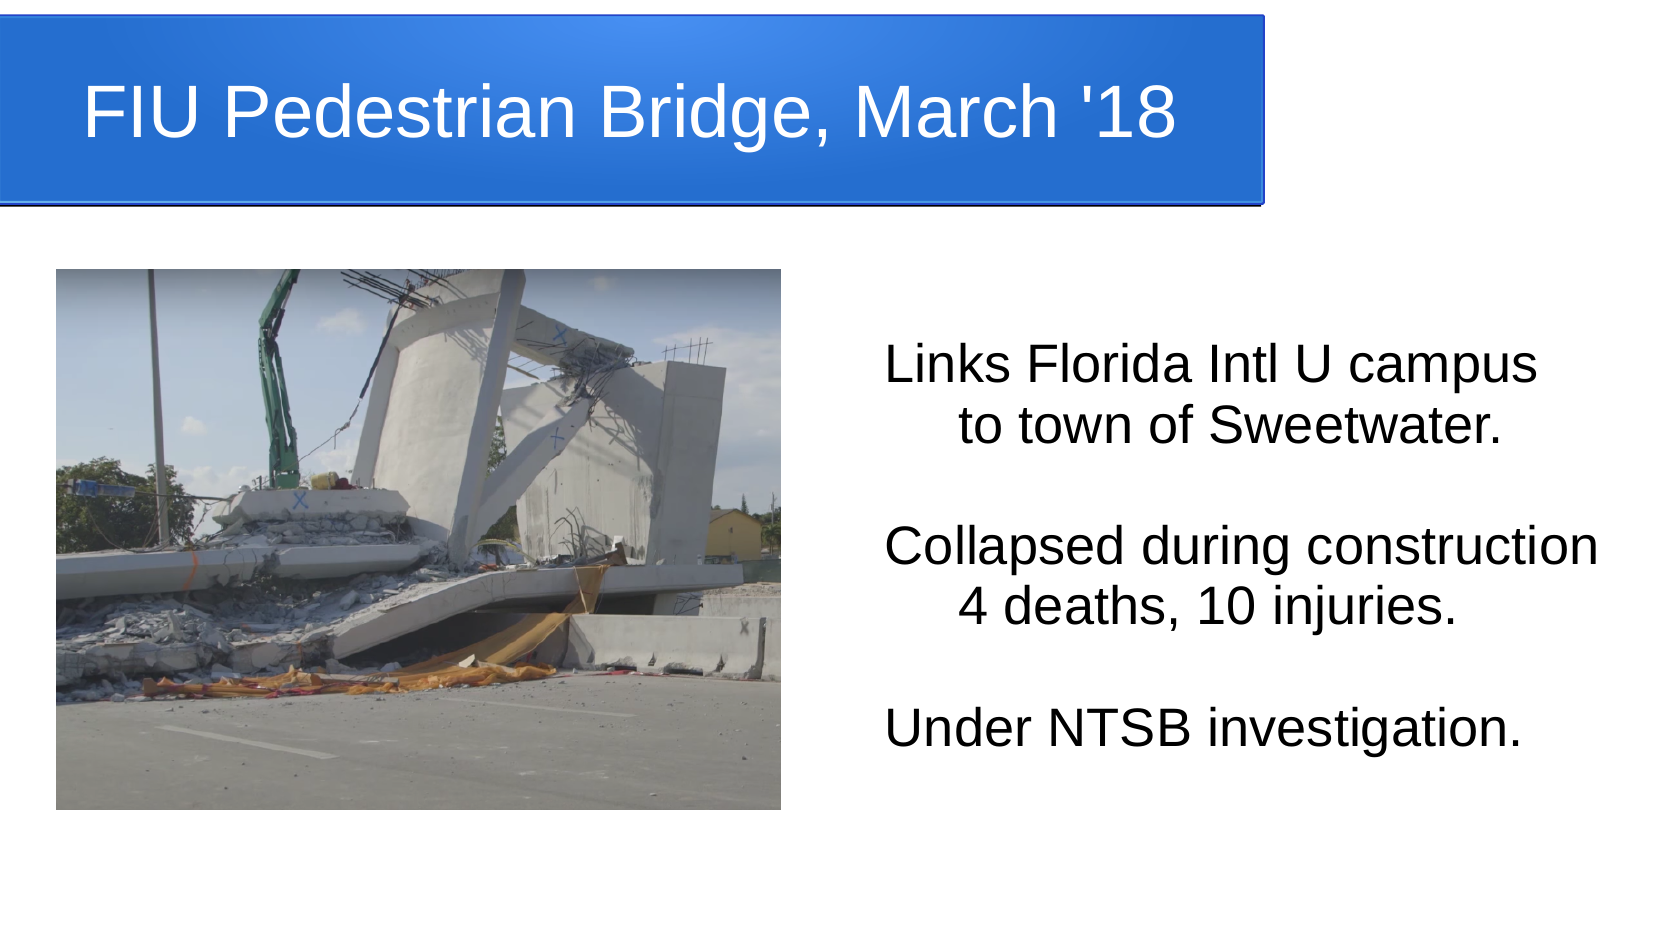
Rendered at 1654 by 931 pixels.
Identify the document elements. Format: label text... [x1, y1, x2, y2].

picture [56, 269, 781, 810]
text_box Links Florida Intl U campus to town of Sweetwater. Collapsed during construction 4 deaths, 10 injuries. Under NTSB investigation. [870, 326, 1621, 766]
title FIU Pedestrian Bridge, March '18 [82, 35, 1235, 189]
